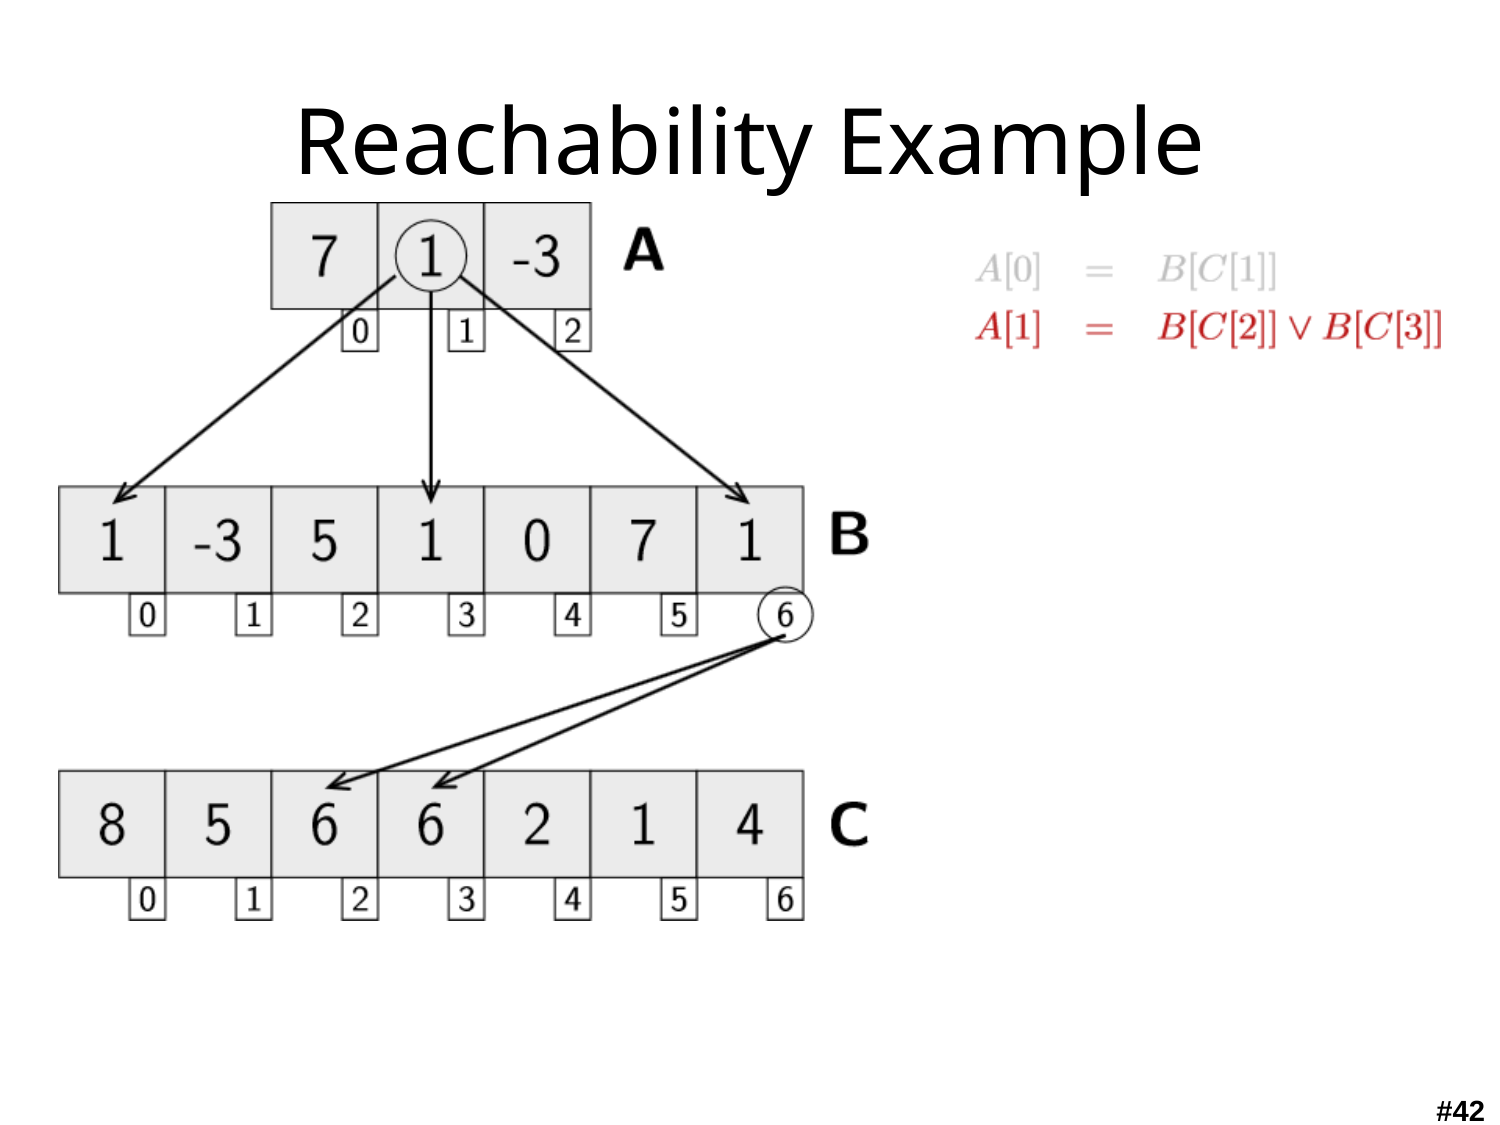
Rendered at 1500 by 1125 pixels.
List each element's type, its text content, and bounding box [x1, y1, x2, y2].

picture [58, 202, 1441, 921]
title Reachability Example [24, 45, 1476, 233]
